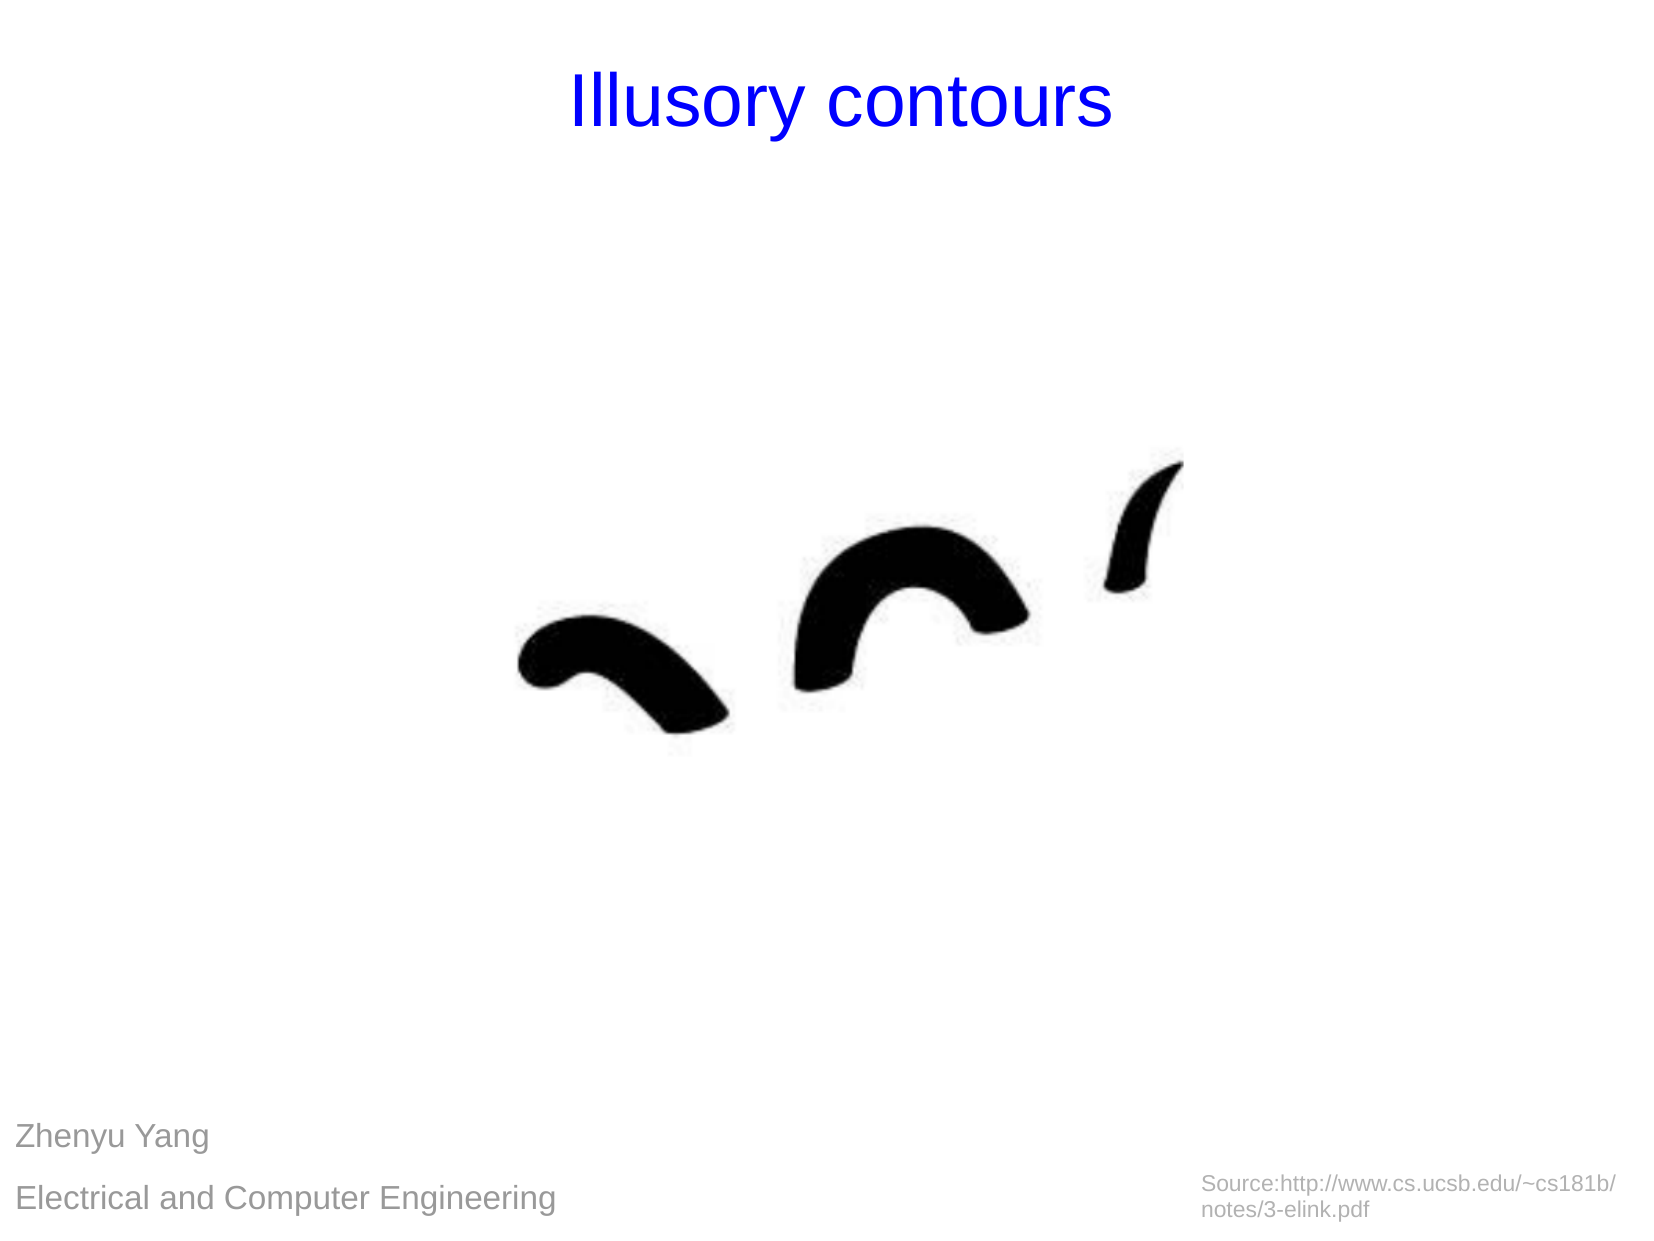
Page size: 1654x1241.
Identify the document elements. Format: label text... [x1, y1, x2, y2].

text_box Zhenyu Yang Electrical and Computer Engineering [0, 1110, 765, 1231]
text_box Source:http://www.cs.ucsb.edu/~cs181b/notes/3-elink.pdf [1186, 1163, 1651, 1241]
picture [494, 396, 1223, 796]
text_box Illusory contours [553, 51, 1140, 151]
